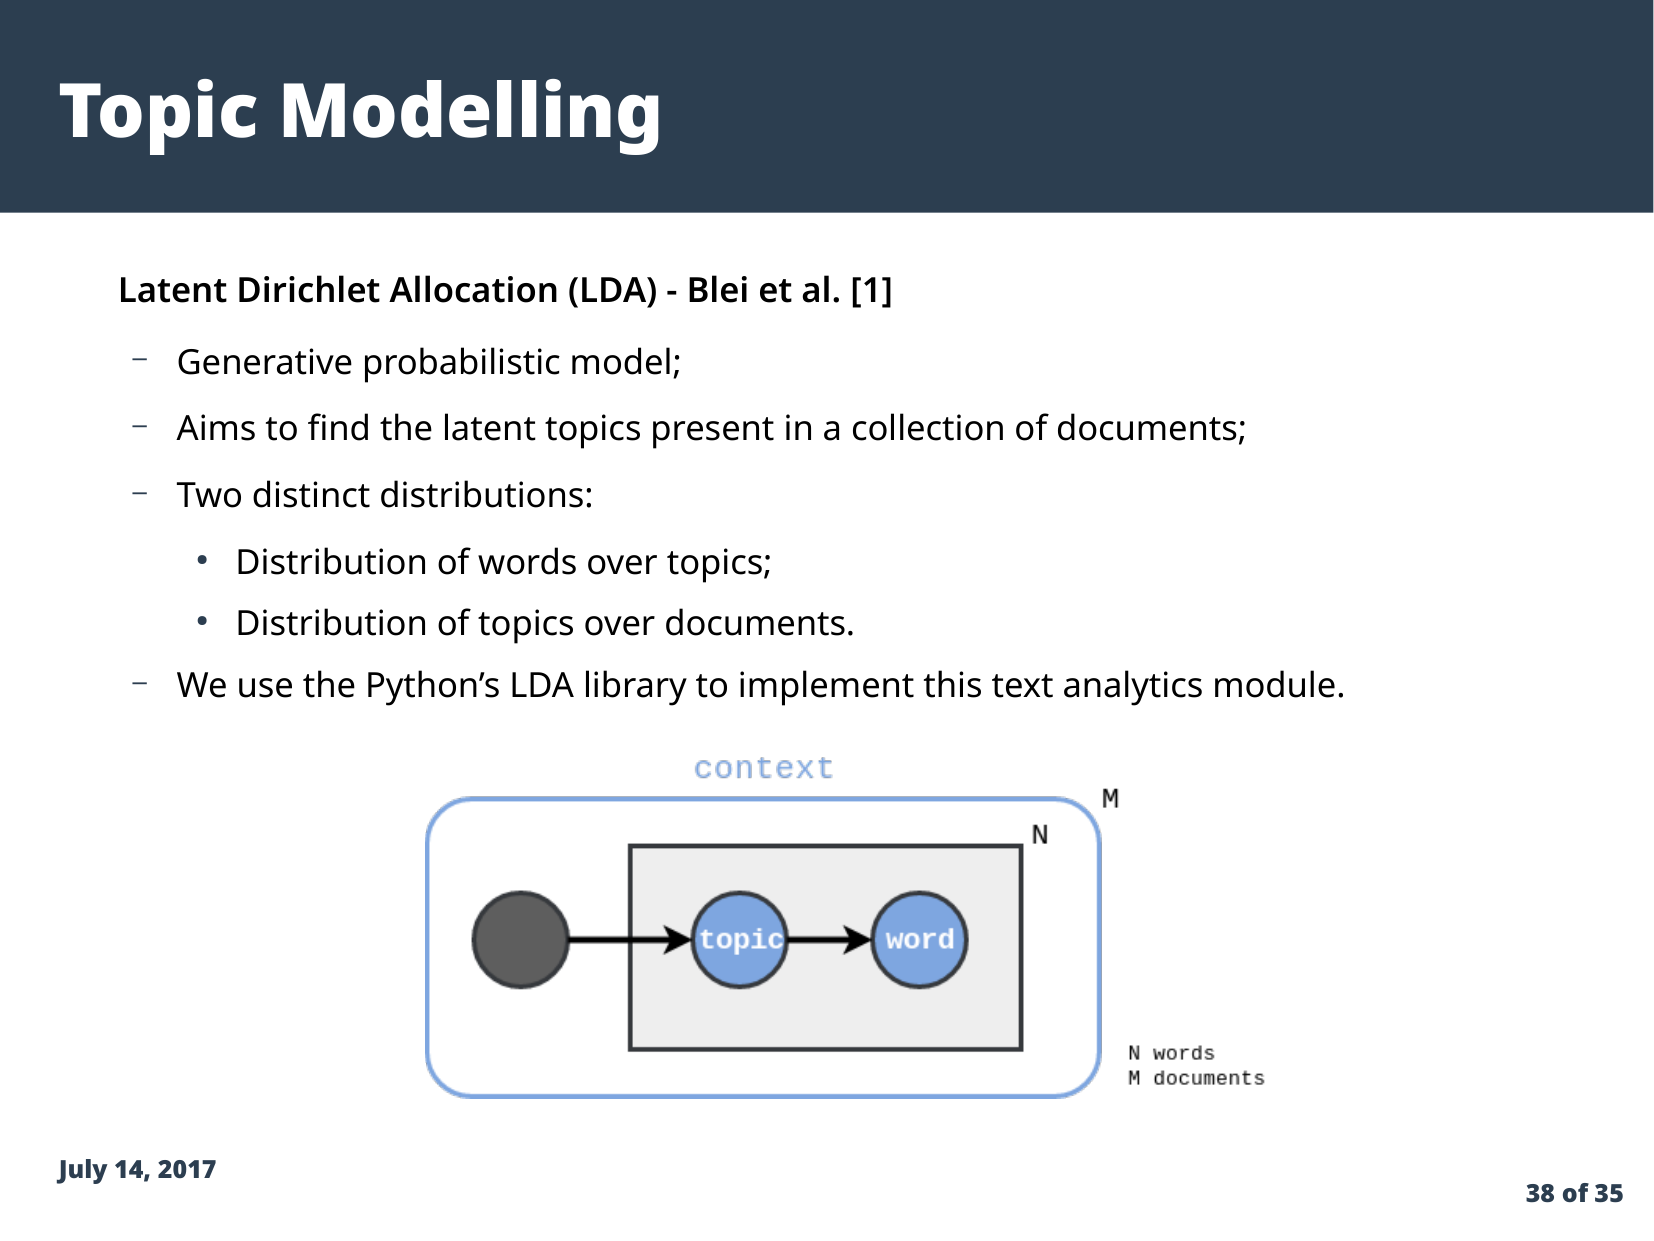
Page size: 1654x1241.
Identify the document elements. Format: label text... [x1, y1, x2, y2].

title Topic Modelling [59, 29, 1595, 187]
list Latent Dirichlet Allocation (LDA) - Blei et al. [1] Generative probabilistic model; Aims to find the latent topics present in a collection of documents; Two distinct distributions: Distribution of words over topics; Distribution of topics over documents. We use the Python’s LDA library to implement this text analytics module. [59, 265, 1595, 709]
picture [425, 750, 1327, 1099]
